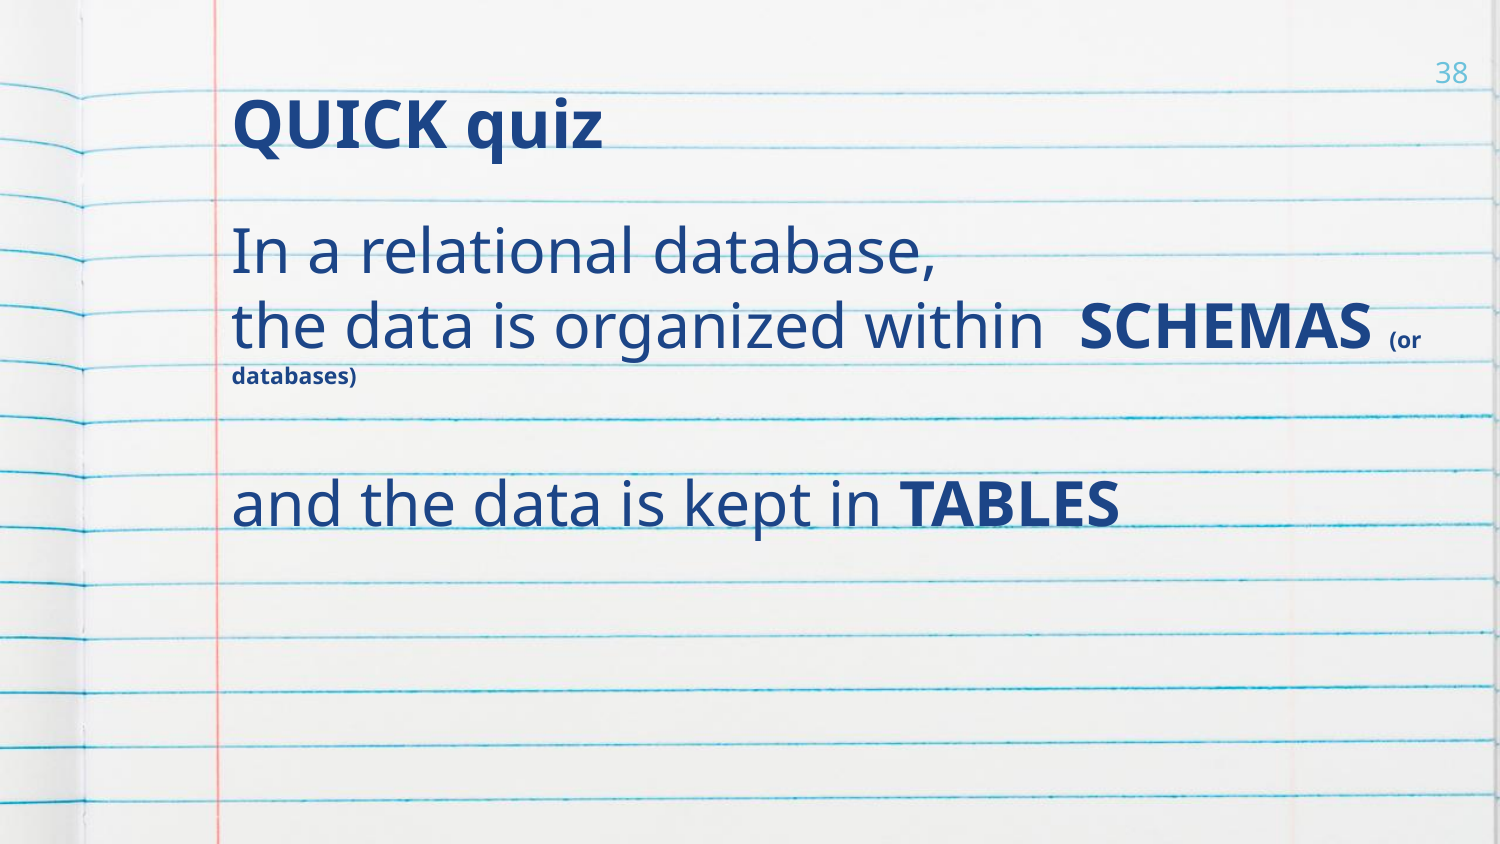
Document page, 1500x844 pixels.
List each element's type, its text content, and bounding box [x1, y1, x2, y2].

picture [0, 0, 1500, 844]
list In a relational database, the data is organized within SCHEMAS (or databases) and the data is kept in TABLES [231, 211, 1425, 748]
title QUICK quiz [231, 21, 1425, 162]
slide_number <number> [1378, 41, 1469, 107]
